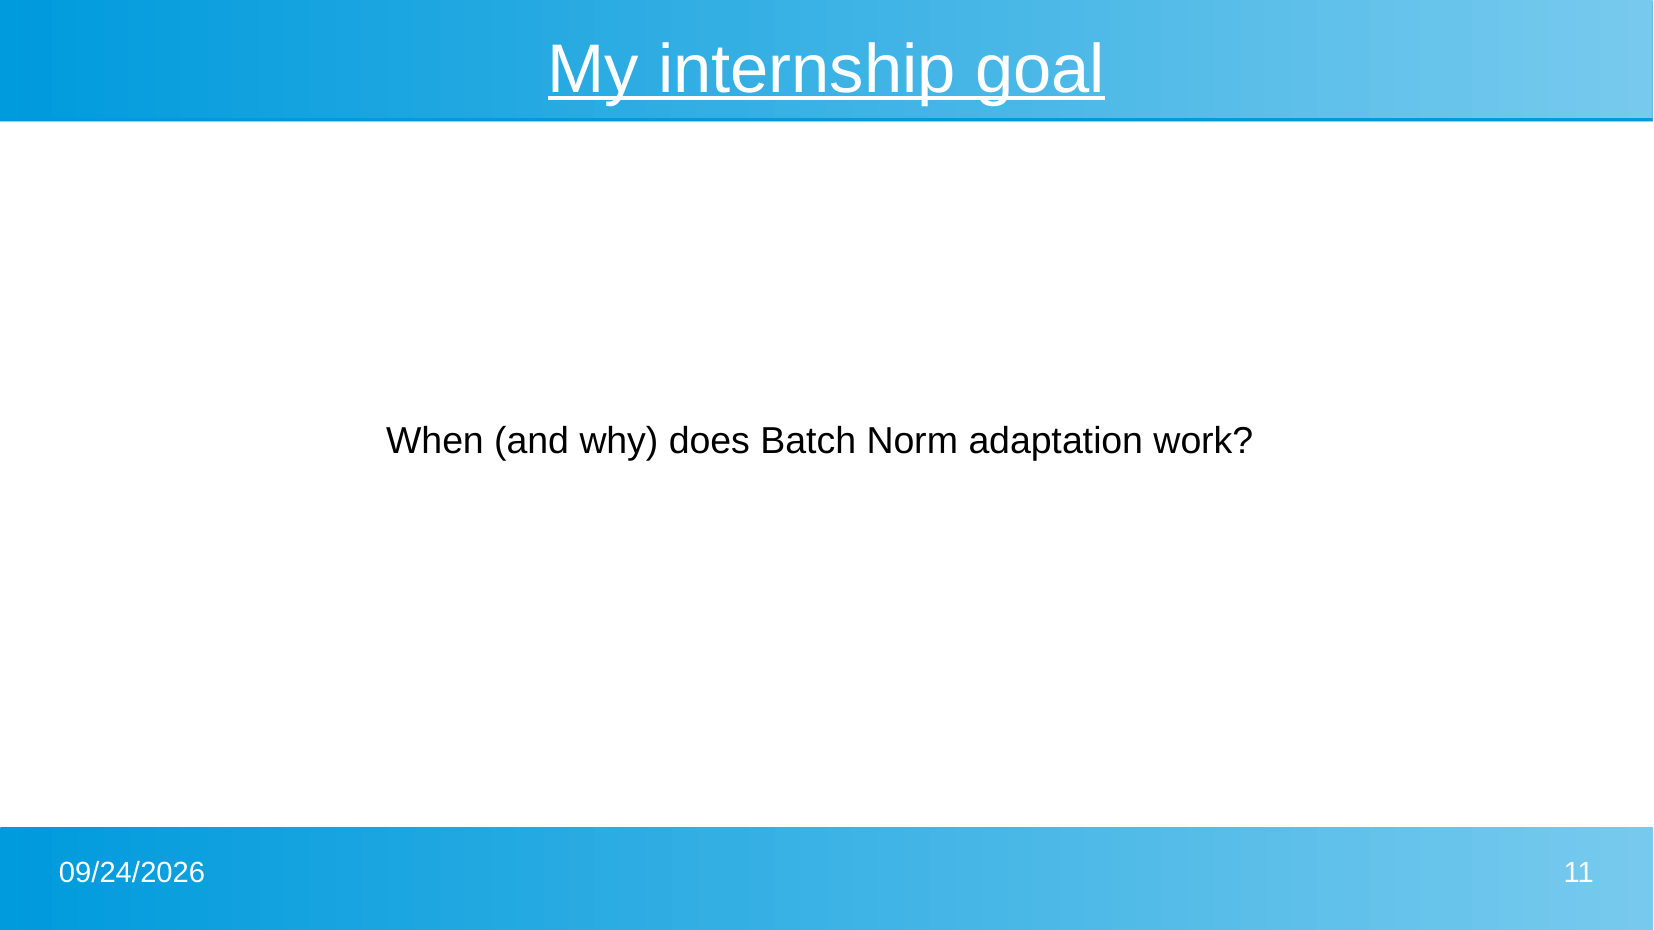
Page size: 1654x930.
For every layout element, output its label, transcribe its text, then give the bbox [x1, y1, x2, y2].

text_box When (and why) does Batch Norm adaptation work? [371, 412, 1276, 472]
title My internship goal [58, 29, 1594, 108]
